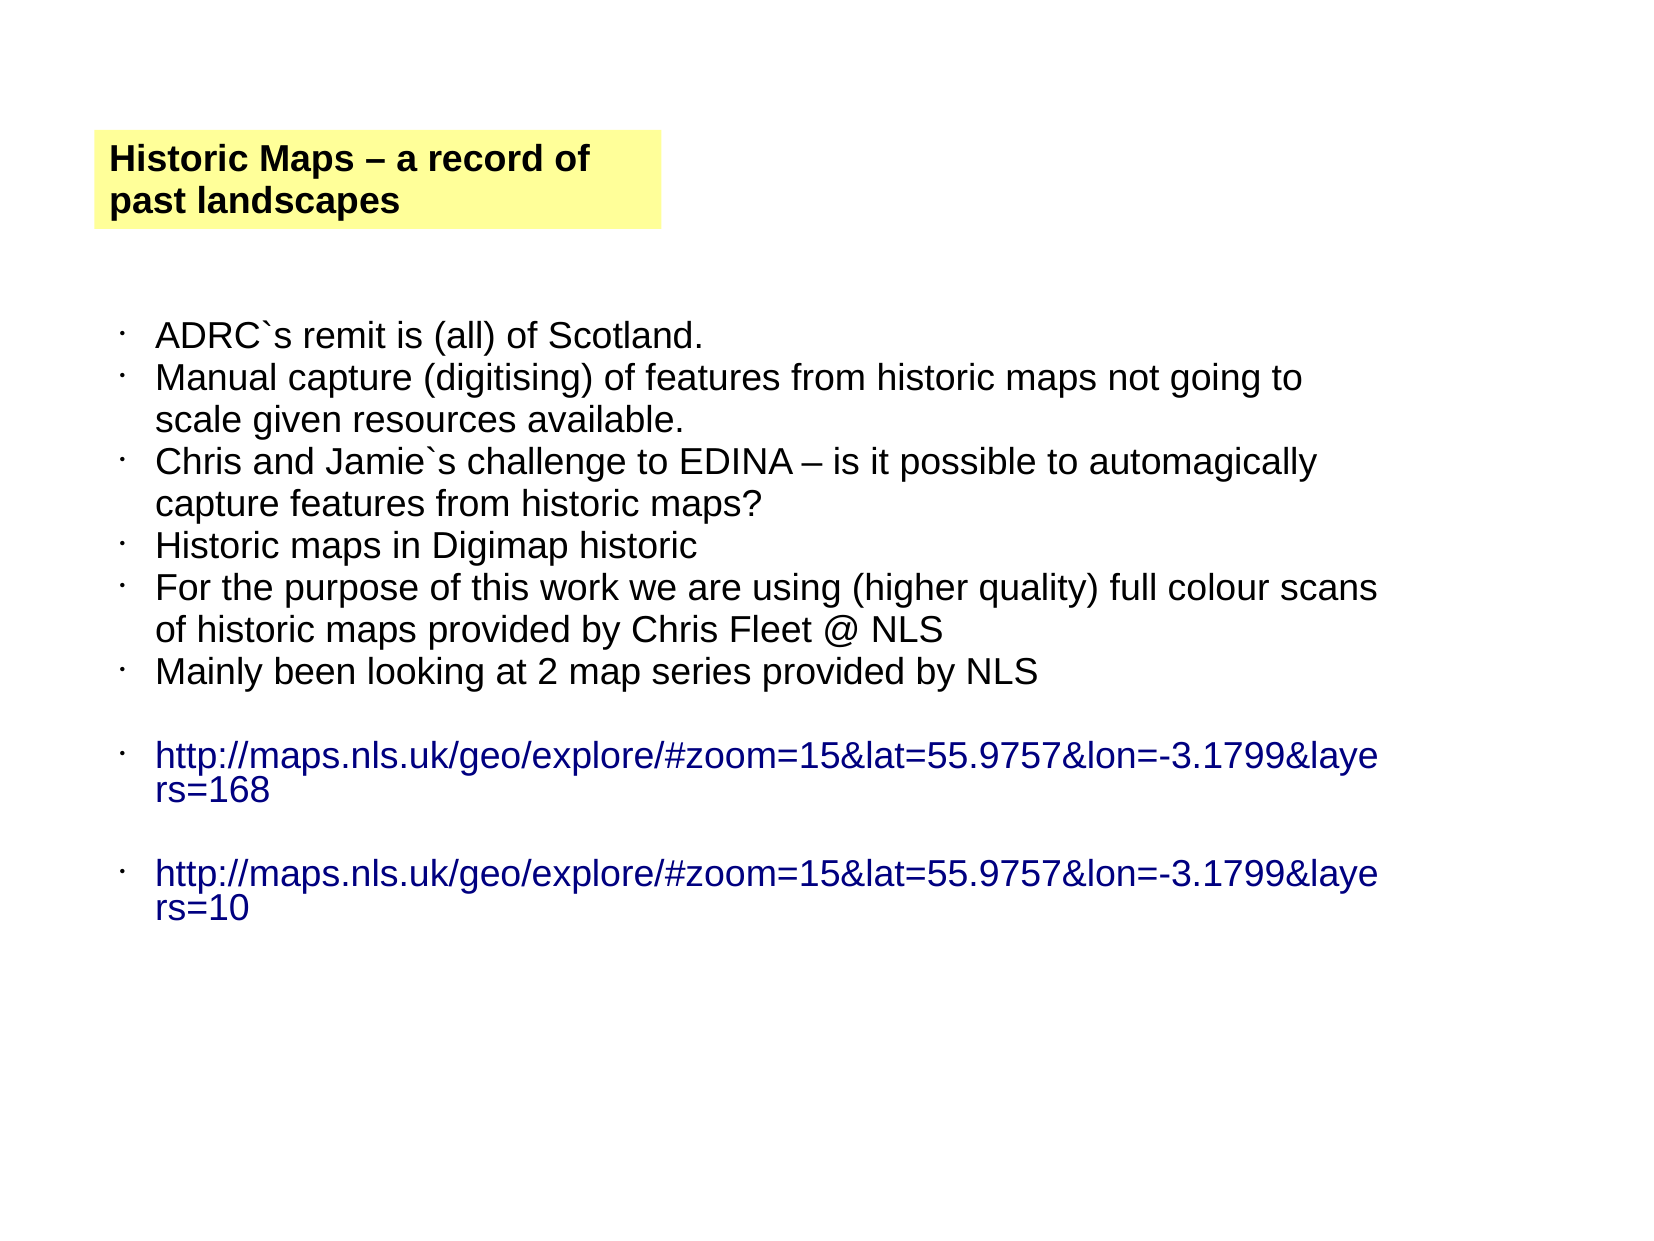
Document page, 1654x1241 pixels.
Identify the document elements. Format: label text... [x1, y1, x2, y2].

text_box ADRC`s remit is (all) of Scotland. Manual capture (digitising) of features from historic maps not going to scale given resources available. Chris and Jamie`s challenge to EDINA – is it possible to automagically capture features from historic maps? Historic maps in Digimap historic For the purpose of this work we are using (higher quality) full colour scans of historic maps provided by Chris Fleet @ NLS Mainly been looking at 2 map series provided by NLS http://maps.nls.uk/geo/explore/#zoom=15&lat=55.9757&lon=-3.1799&layers=168 http://maps.nls.uk/geo/explore/#zoom=15&lat=55.9757&lon=-3.1799&layers=10 [104, 307, 1406, 952]
text_box Historic Maps – a record of past landscapes [94, 129, 662, 229]
